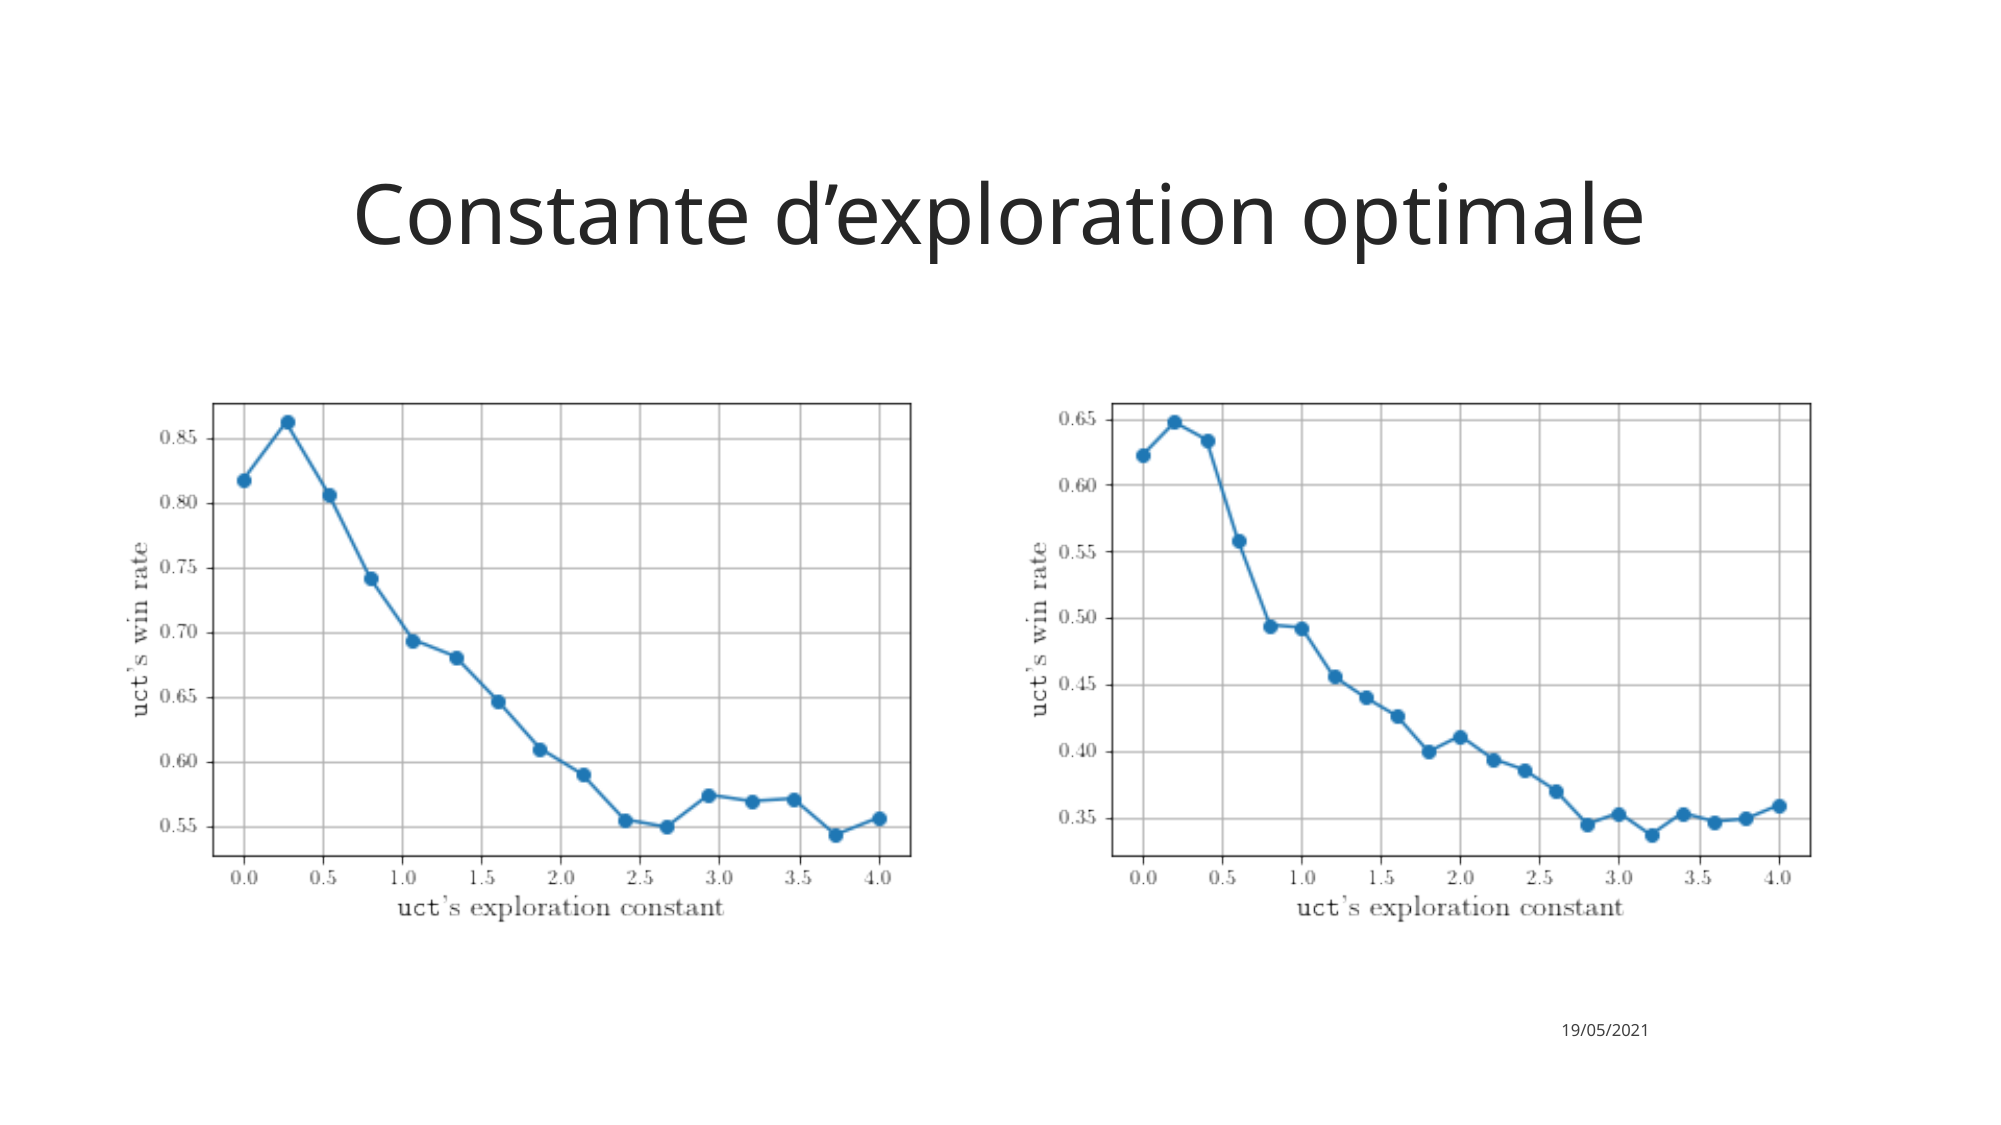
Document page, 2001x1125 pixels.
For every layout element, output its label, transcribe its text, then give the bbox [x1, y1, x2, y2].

picture [100, 330, 1900, 931]
slide_number 19/05/2021 [1190, 990, 1665, 1050]
title Constante d’exploration optimale [174, 105, 1825, 330]
